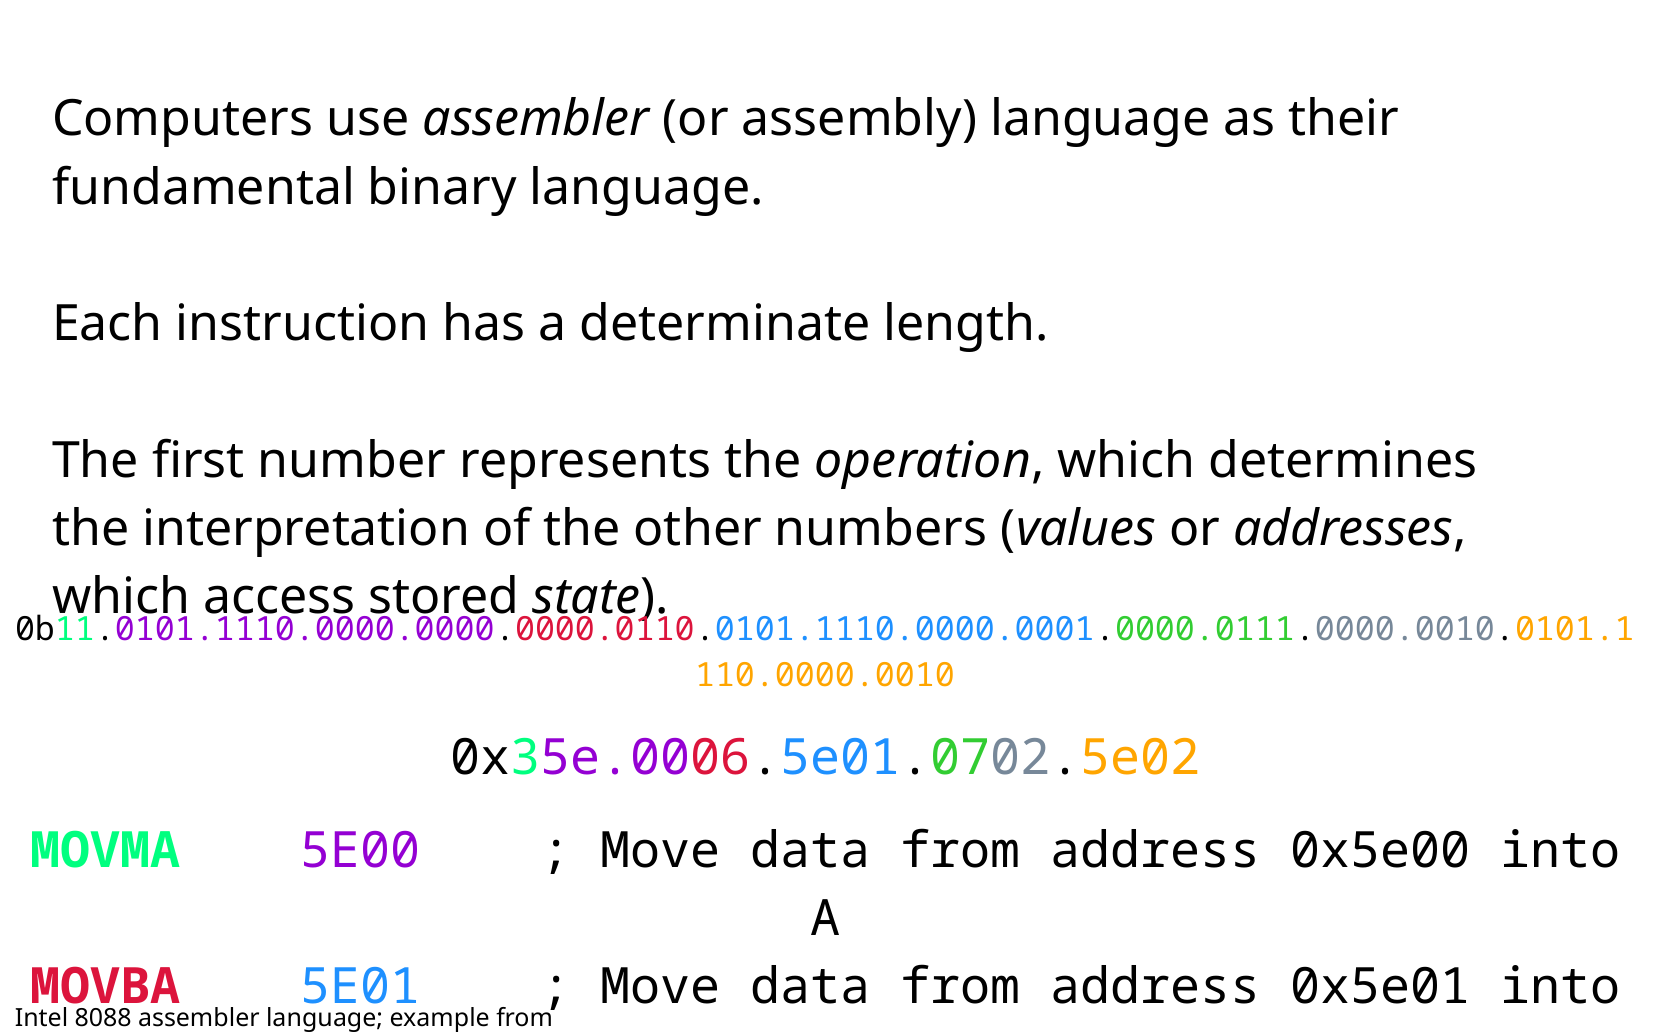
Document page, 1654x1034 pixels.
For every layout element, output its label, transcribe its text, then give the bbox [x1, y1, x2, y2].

text_box Intel 8088 assembler language; example from https://faculty.etsu.edu/tarnoff/ntes2150/assembly/assembly.htm [0, 992, 1276, 1034]
text_box 0b11.0101.1110.0000.0000.0000.0110.0101.1110.0000.0001.0000.0111.0000.0010.0101.1110.0000.0010 0x35e.0006.5e01.0702.5e02 MOVMA 5E00 ; Move data from address 0x5e00 into A MOVBA 5E01 ; Move data from address 0x5e01 into A ADDAB ; Add A and B and put result in A MOVAM 5E02 ; Move data from A to address 0x5e02 [0, 597, 1651, 946]
text_box Computers use assembler (or assembly) language as their fundamental binary language. Each instruction has a determinate length. The first number represents the operation, which determines the interpretation of the other numbers (values or addresses, which access stored state). [37, 75, 1576, 508]
